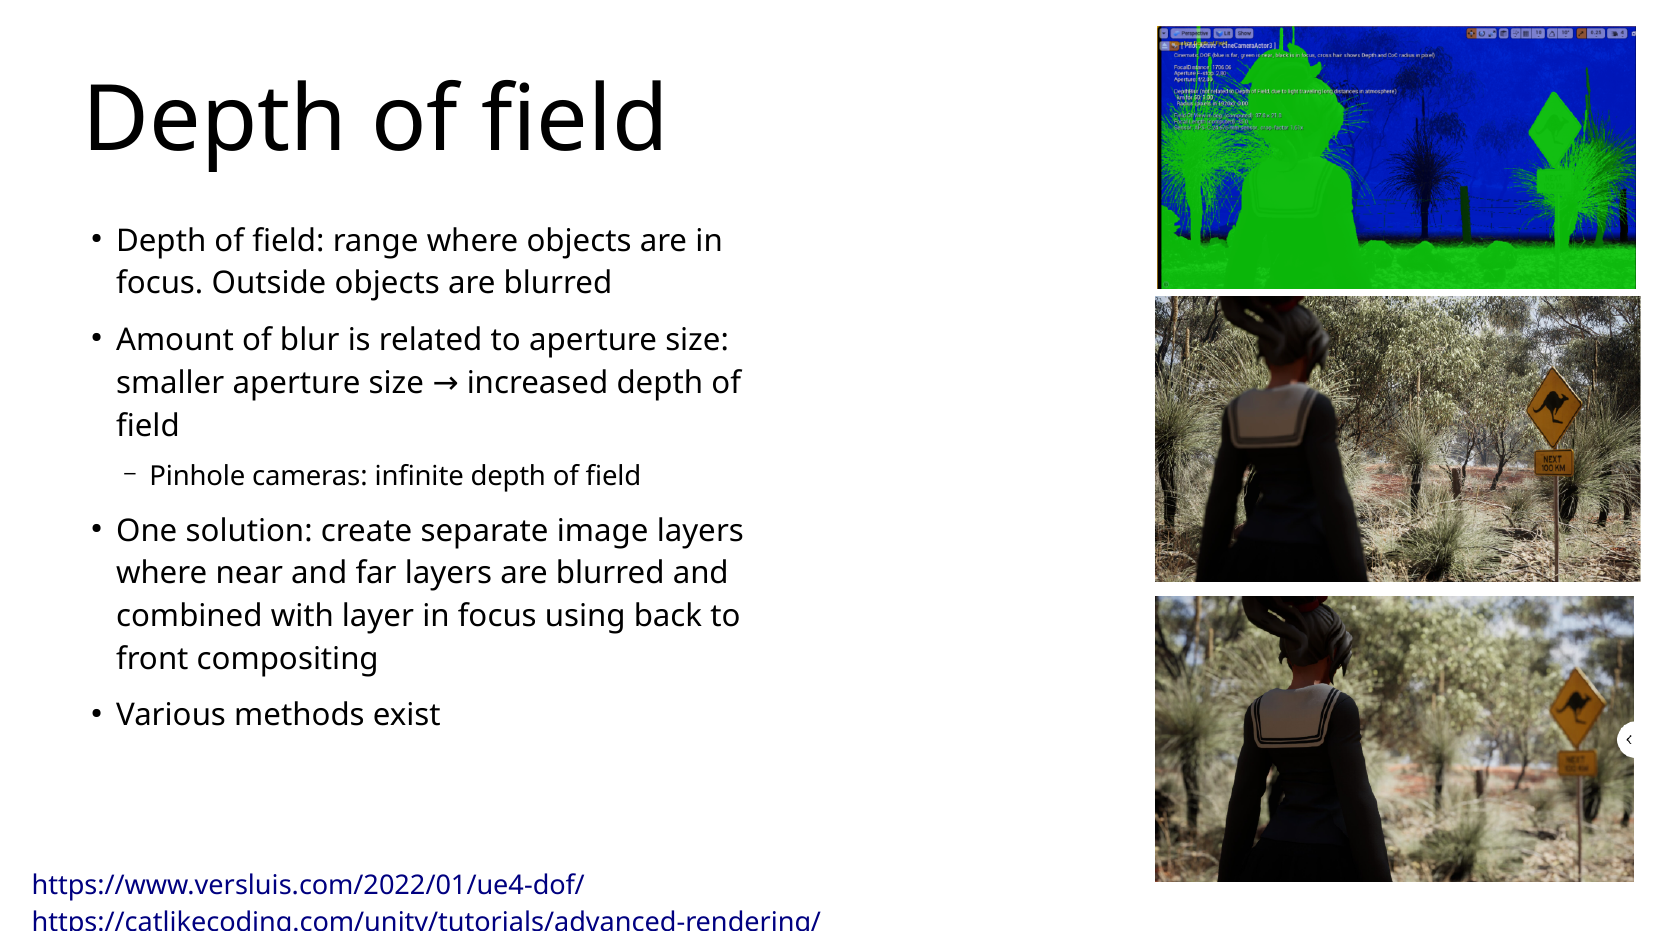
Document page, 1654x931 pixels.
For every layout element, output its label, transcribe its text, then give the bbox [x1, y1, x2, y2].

picture [1157, 26, 1636, 289]
title Depth of field [82, 37, 1157, 193]
text_box https://www.versluis.com/2022/01/ue4-dof/ https://catlikecoding.com/unity/tutorials/advanced-rendering/depth-of-field/ [16, 858, 841, 931]
list Depth of field: range where objects are in focus. Outside objects are blurred Amount of blur is related to aperture size: smaller aperture size → increased depth of field Pinhole cameras: infinite depth of field One solution: create separate image layers where near and far layers are blurred and combined with layer in focus using back to front compositing Various methods exist [82, 217, 751, 758]
picture [1155, 296, 1641, 582]
picture [1155, 596, 1636, 882]
